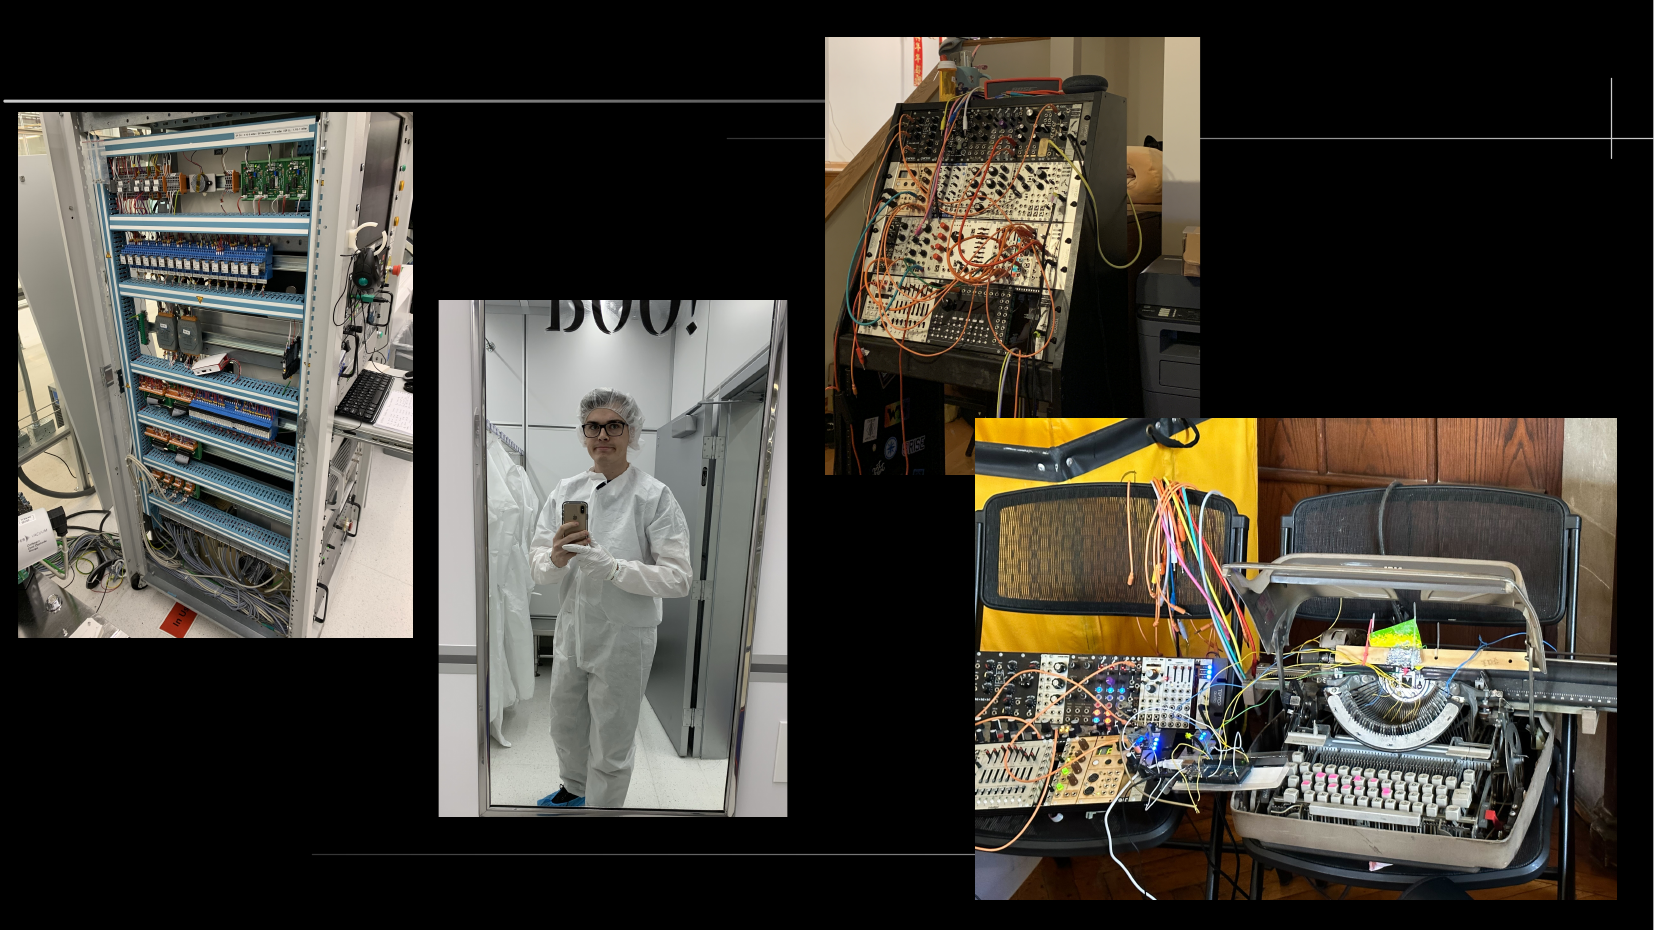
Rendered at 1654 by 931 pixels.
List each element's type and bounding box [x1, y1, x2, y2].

picture [18, 112, 413, 638]
picture [825, 37, 1617, 901]
picture [438, 300, 788, 817]
